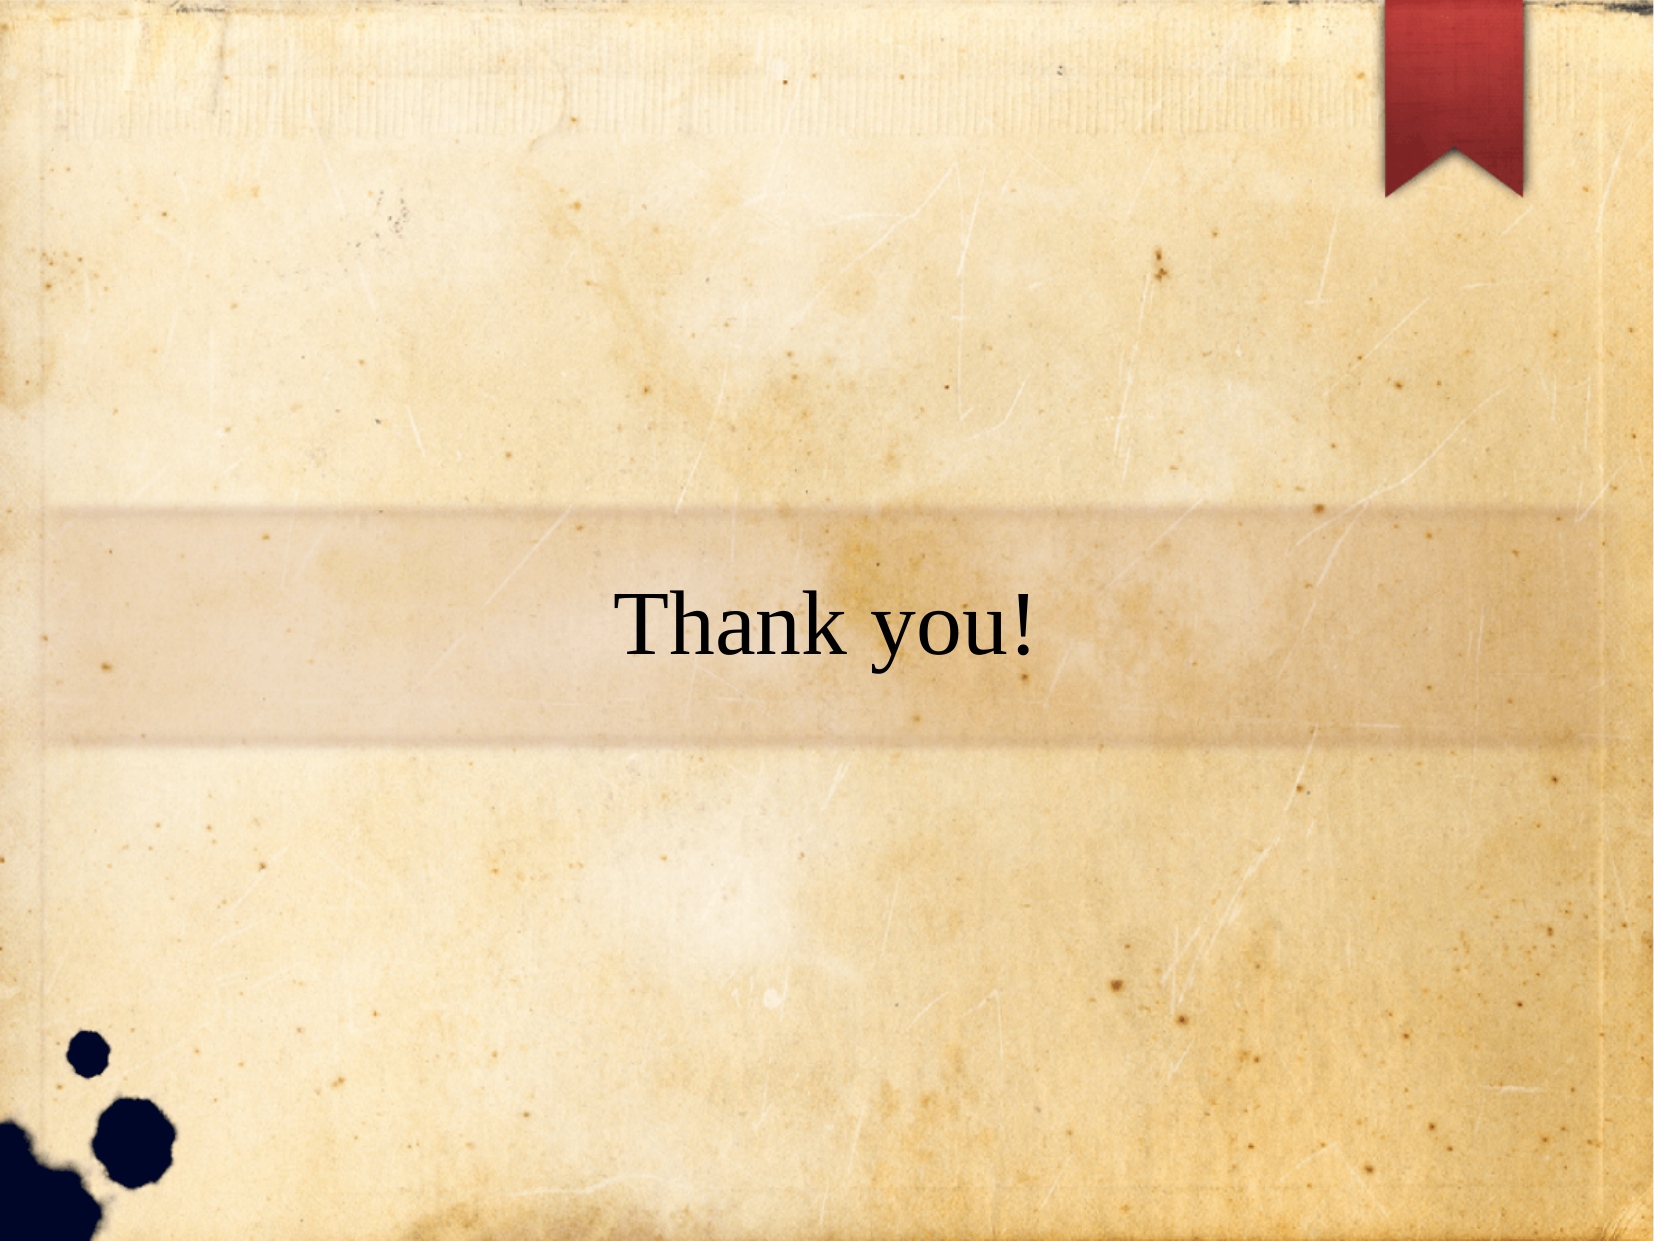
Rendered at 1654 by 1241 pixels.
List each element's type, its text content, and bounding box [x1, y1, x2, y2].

title Thank you! [82, 519, 1571, 727]
picture [0, 0, 1654, 1241]
